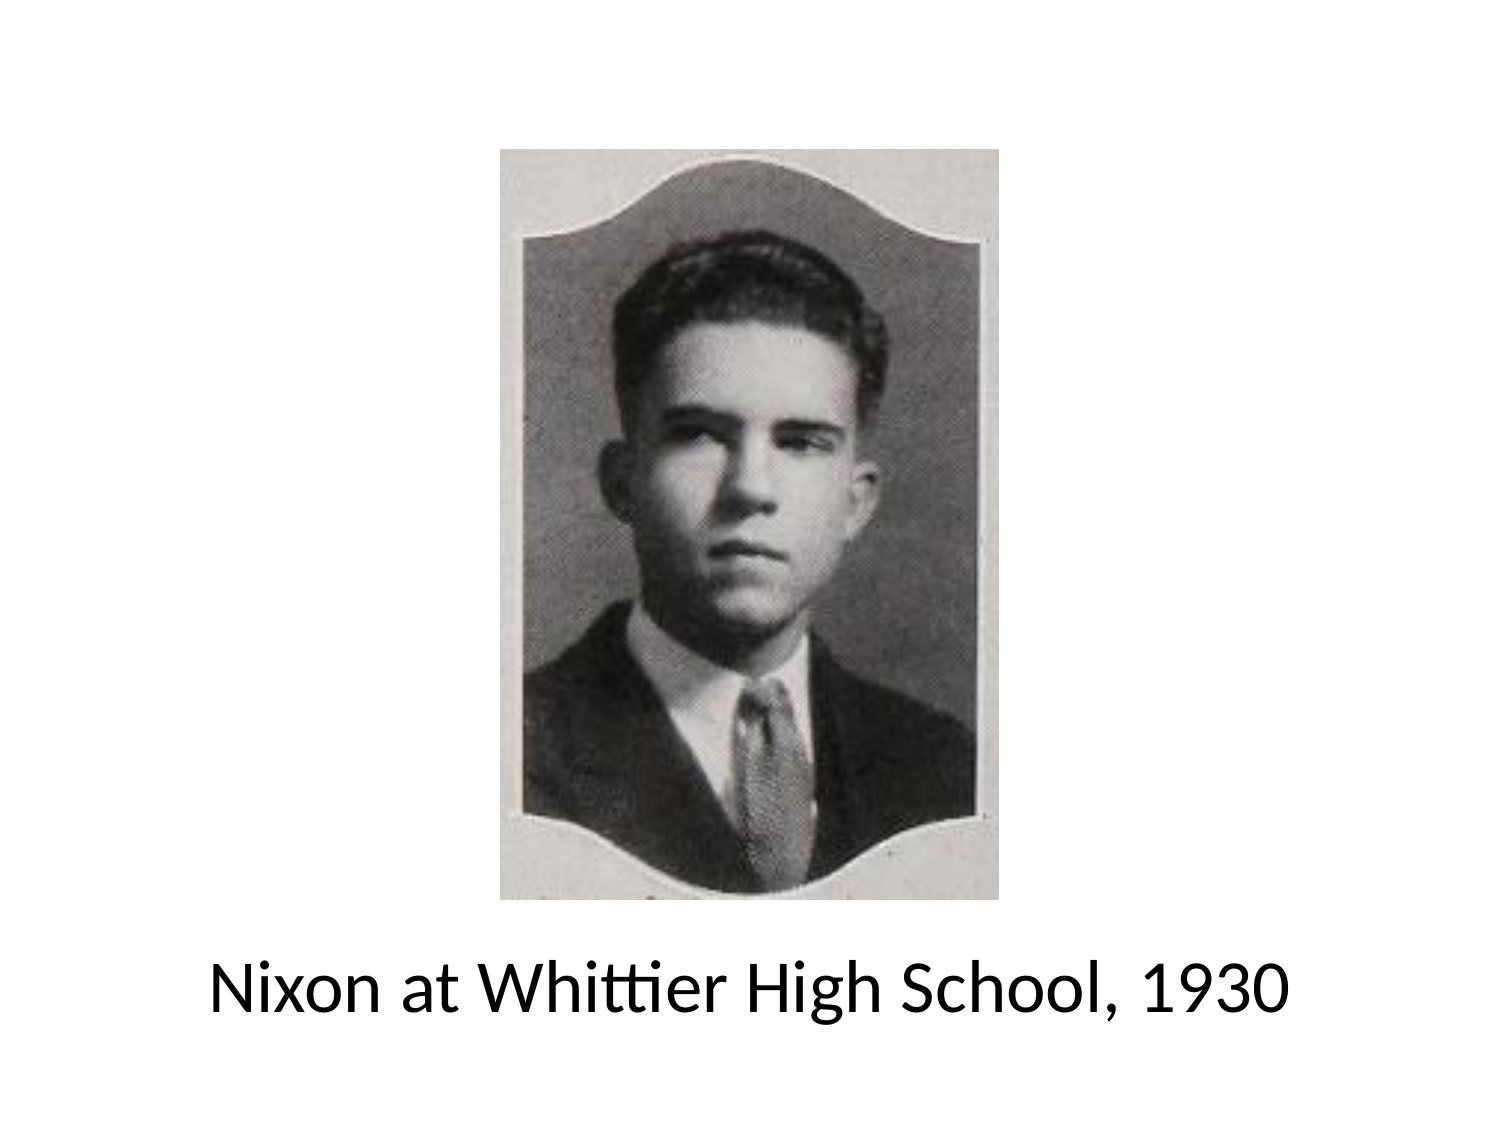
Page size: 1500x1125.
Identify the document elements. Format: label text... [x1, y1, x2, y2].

text_box Nixon at Whittier High School, 1930 [193, 929, 1307, 1035]
picture [500, 149, 999, 900]
